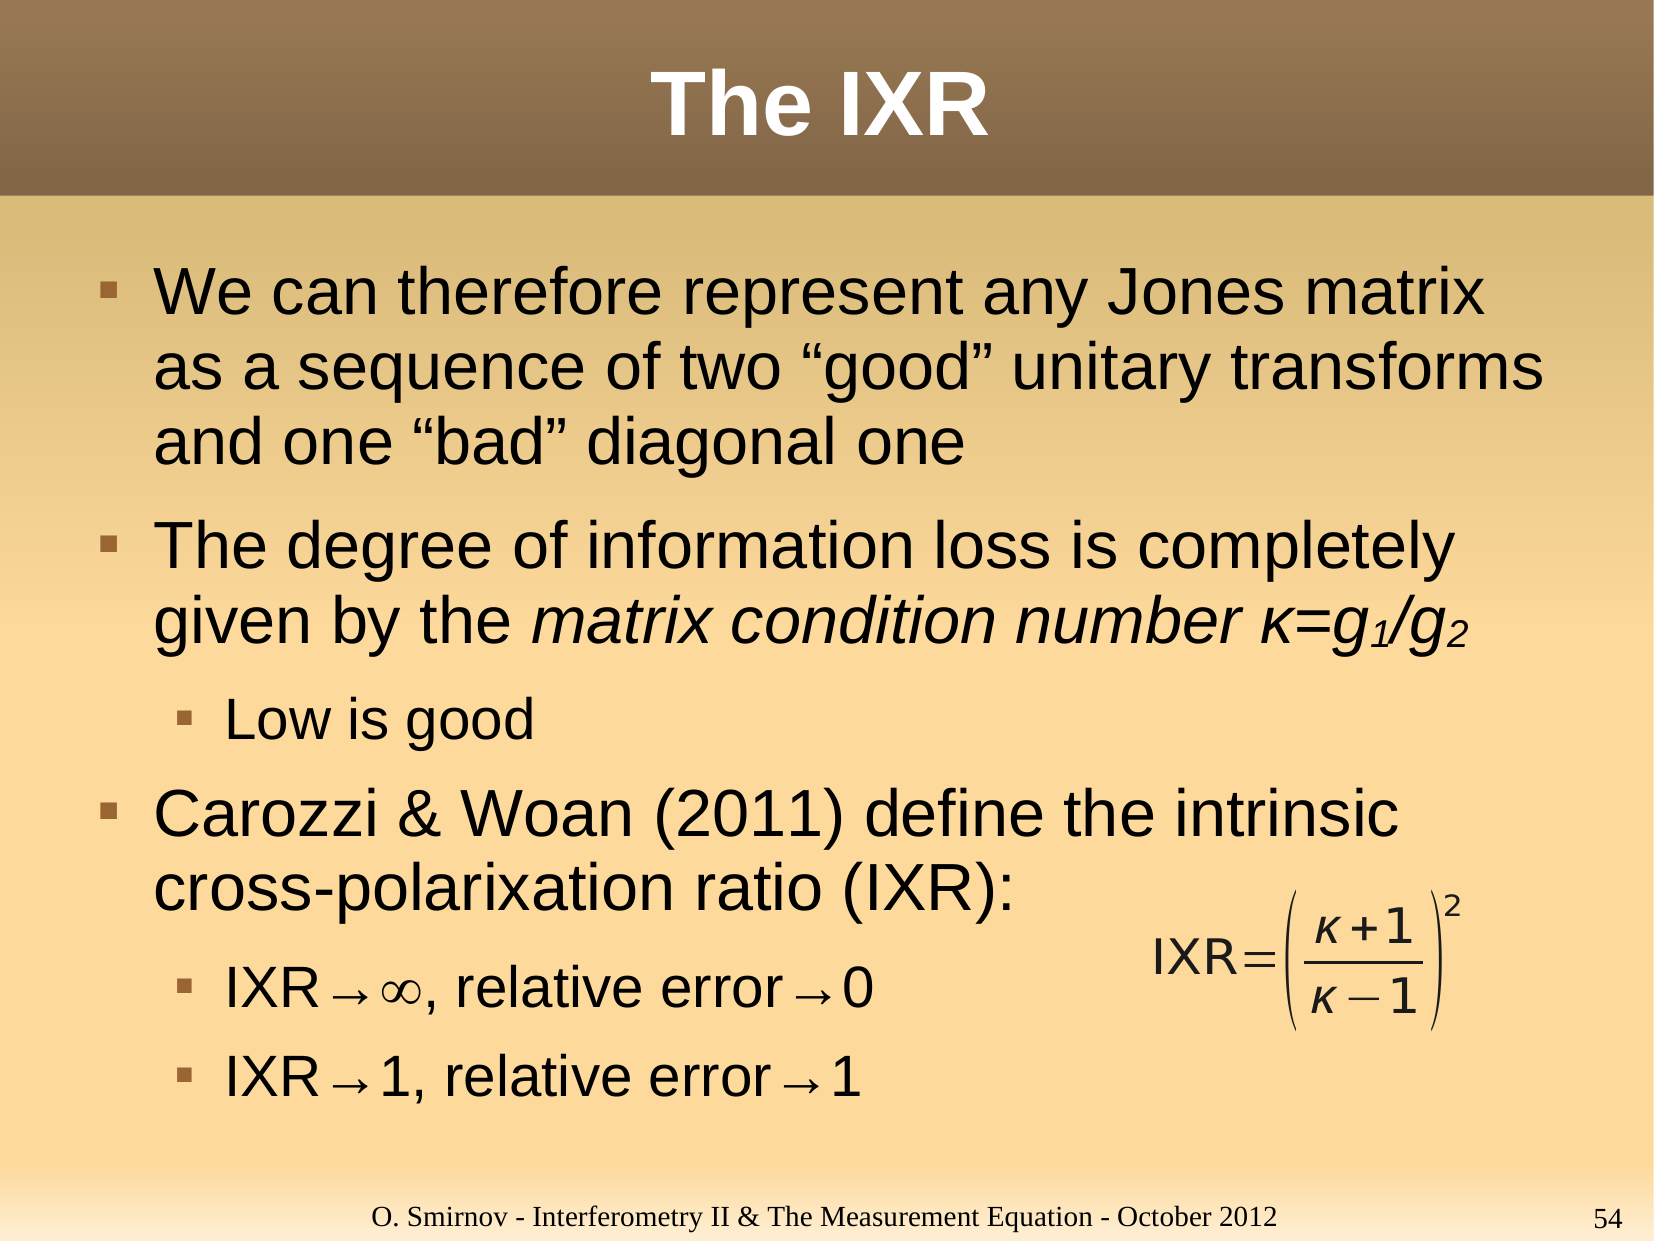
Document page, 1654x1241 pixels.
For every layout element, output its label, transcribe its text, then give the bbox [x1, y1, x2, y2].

list We can therefore represent any Jones matrix as a sequence of two “good” unitary transforms and one “bad” diagonal one The degree of information loss is completely given by the matrix condition number κ=g1/g2 Low is good Carozzi & Woan (2011) define the intrinsic cross-polarixation ratio (IXR): IXR→, relative error→0 IXR→1, relative error→1 [82, 254, 1571, 1131]
title The IXR [76, 0, 1565, 208]
picture [0, 0, 1654, 1241]
chart [1144, 887, 1470, 1036]
